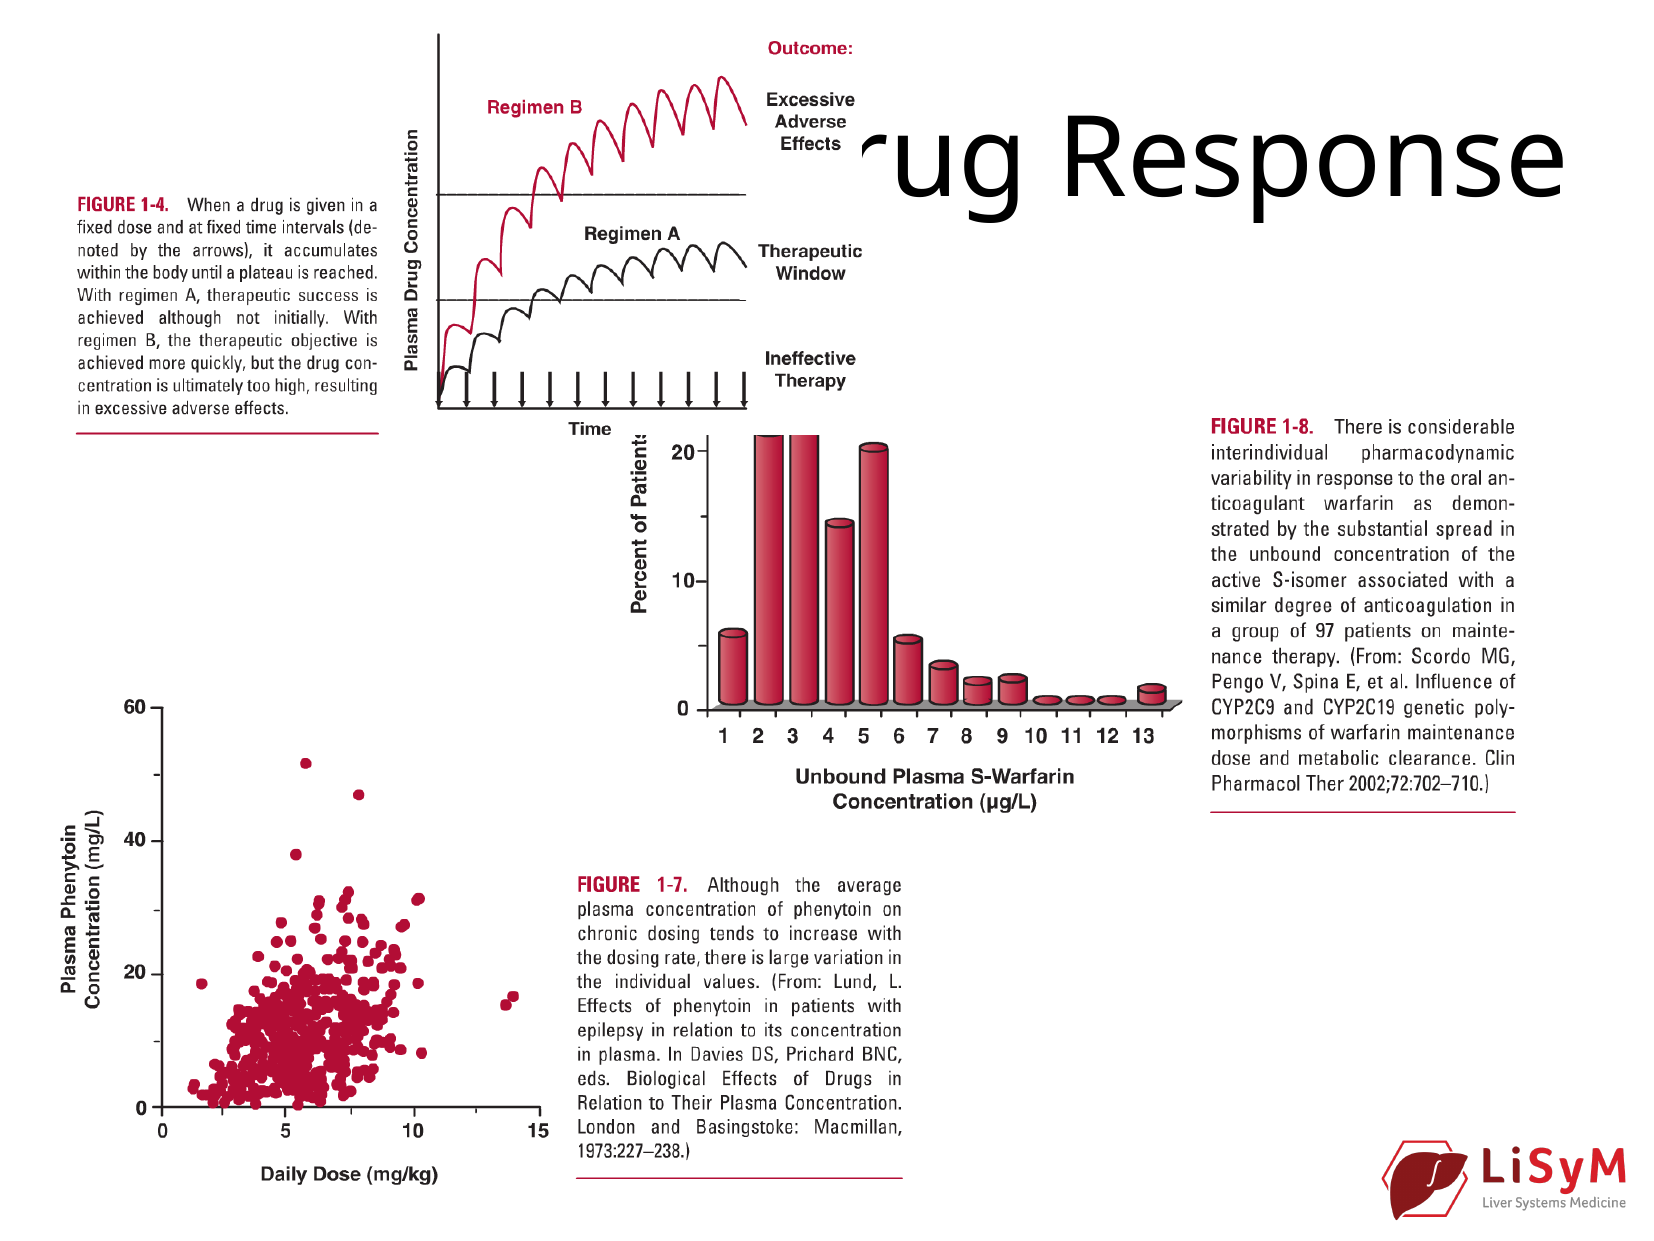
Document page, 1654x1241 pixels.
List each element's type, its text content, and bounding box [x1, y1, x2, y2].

picture [60, 33, 1516, 1186]
title Variability in Drug Response [82, 21, 1571, 284]
picture [1380, 1139, 1627, 1222]
